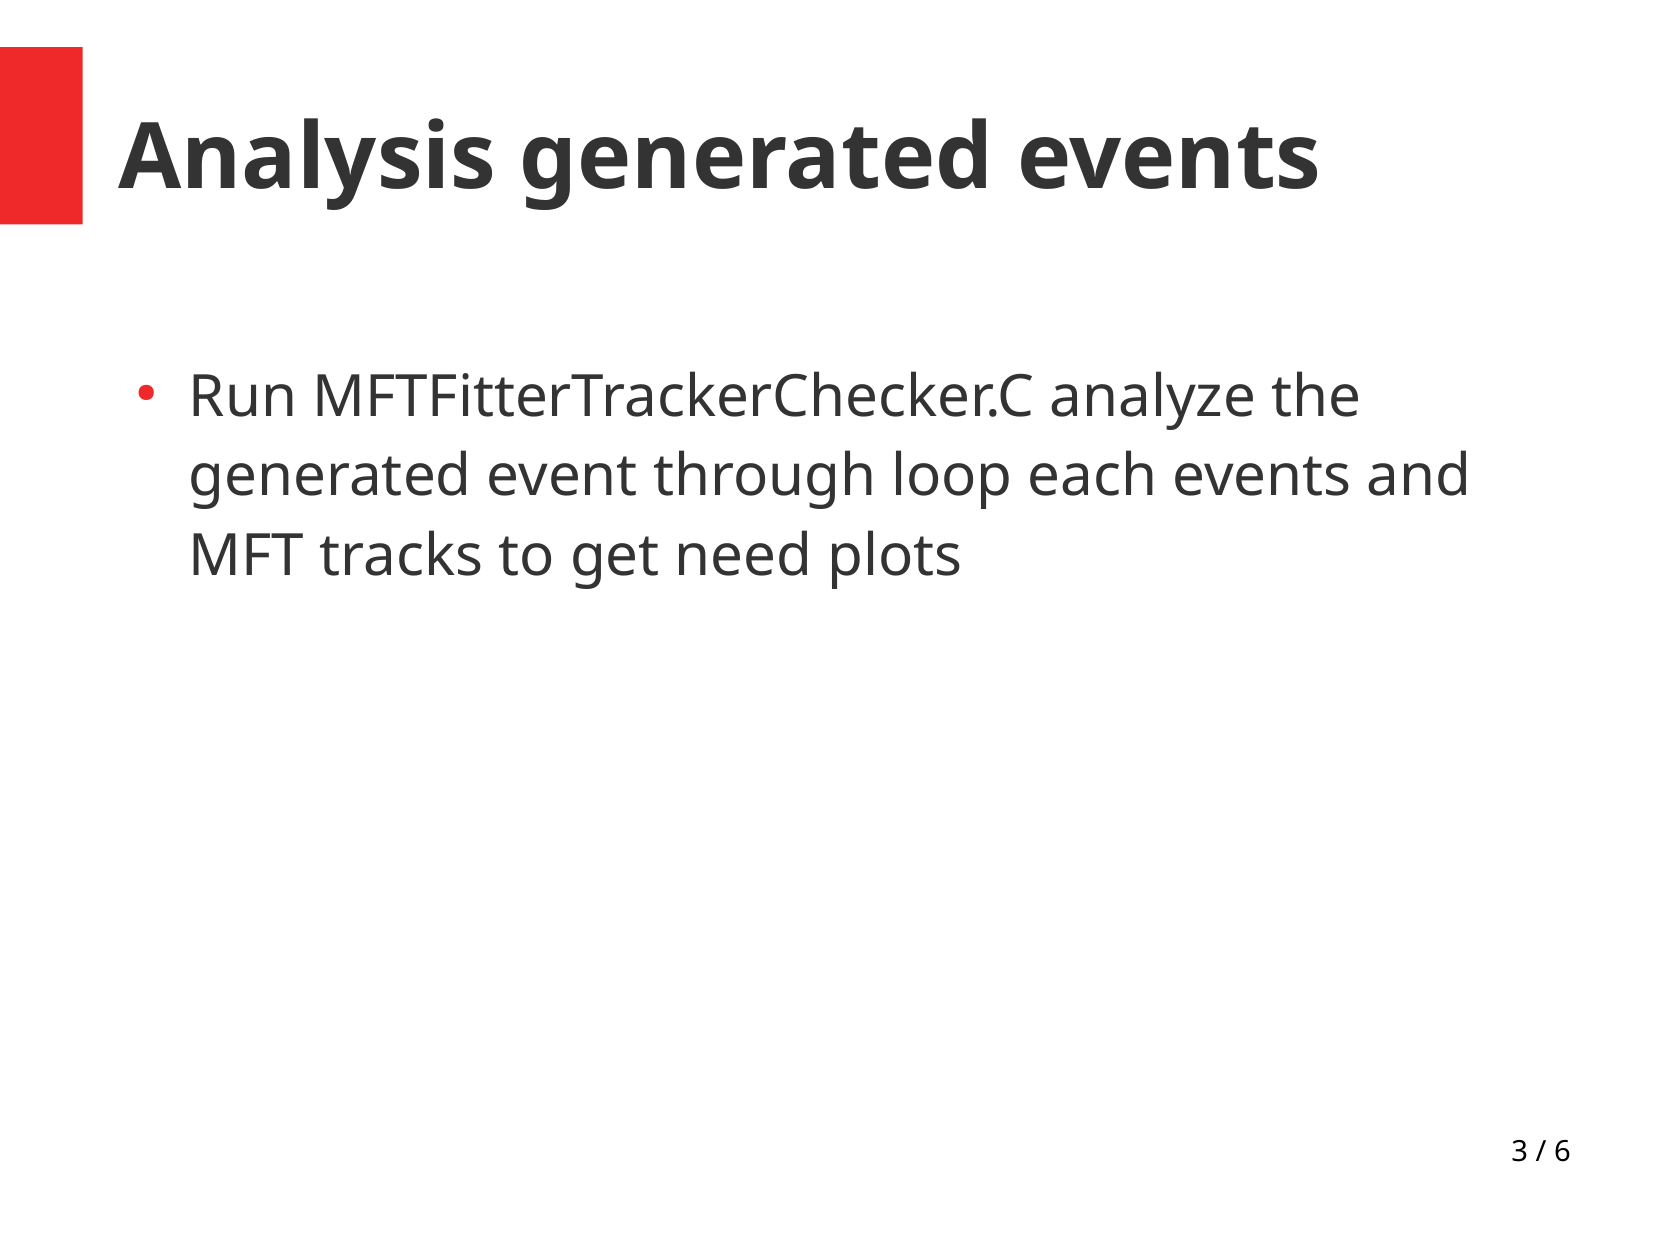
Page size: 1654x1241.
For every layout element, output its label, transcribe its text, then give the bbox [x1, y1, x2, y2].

title Analysis generated events [118, 49, 1571, 257]
list Run MFTFitterTrackerChecker.C analyze the generated event through loop each events and MFT tracks to get need plots [118, 354, 1536, 1074]
